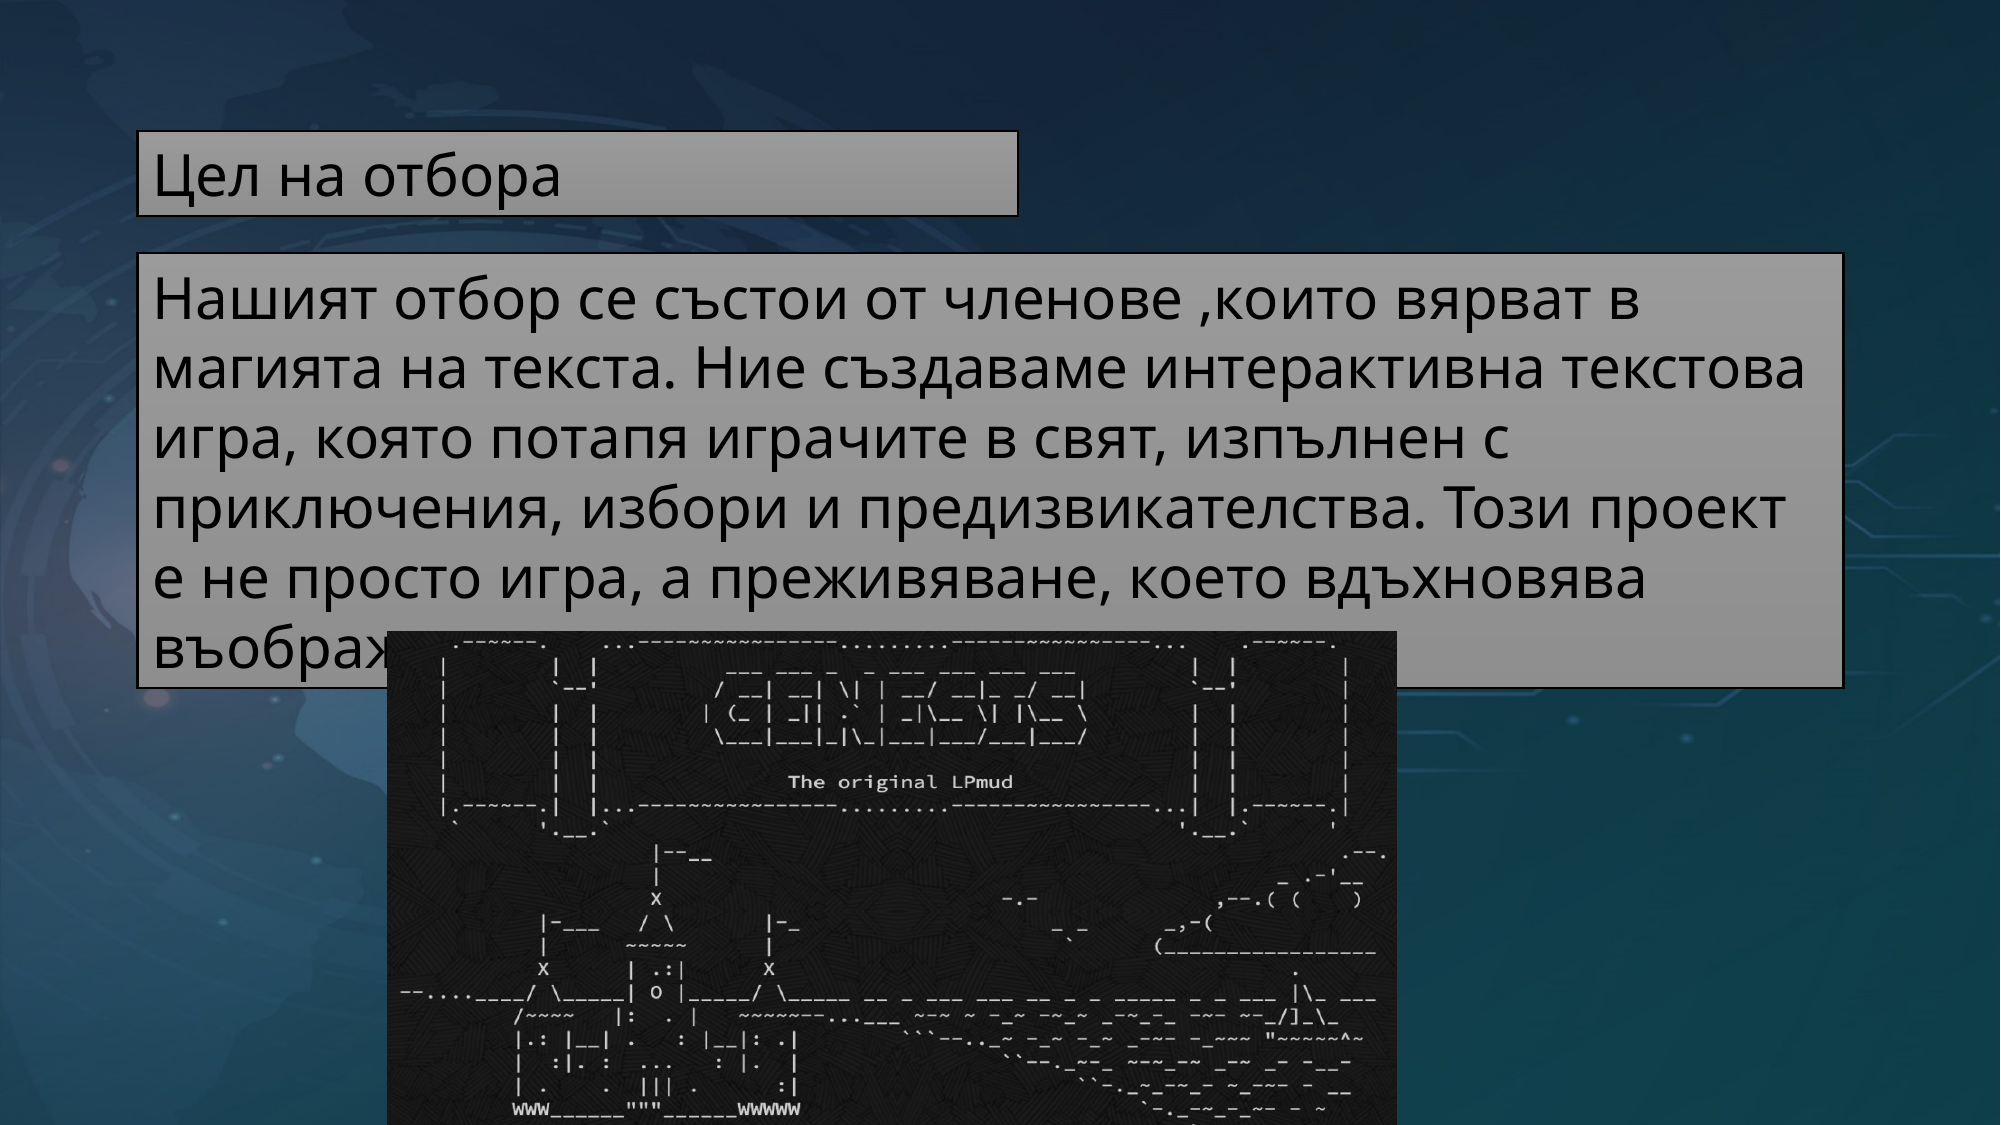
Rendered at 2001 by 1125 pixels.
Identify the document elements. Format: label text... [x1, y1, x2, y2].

picture [0, 0, 2000, 1125]
text_box Цел на отбора [137, 130, 1018, 217]
text_box Нашият отбор се състои от членове ,които вярват в магията на текста. Ние създаваме интерактивна текстова игра, която потапя играчите в свят, изпълнен с приключения, избори и предизвикателства. Този проект е не просто игра, а преживяване, което вдъхновява въображението. [137, 253, 1844, 622]
